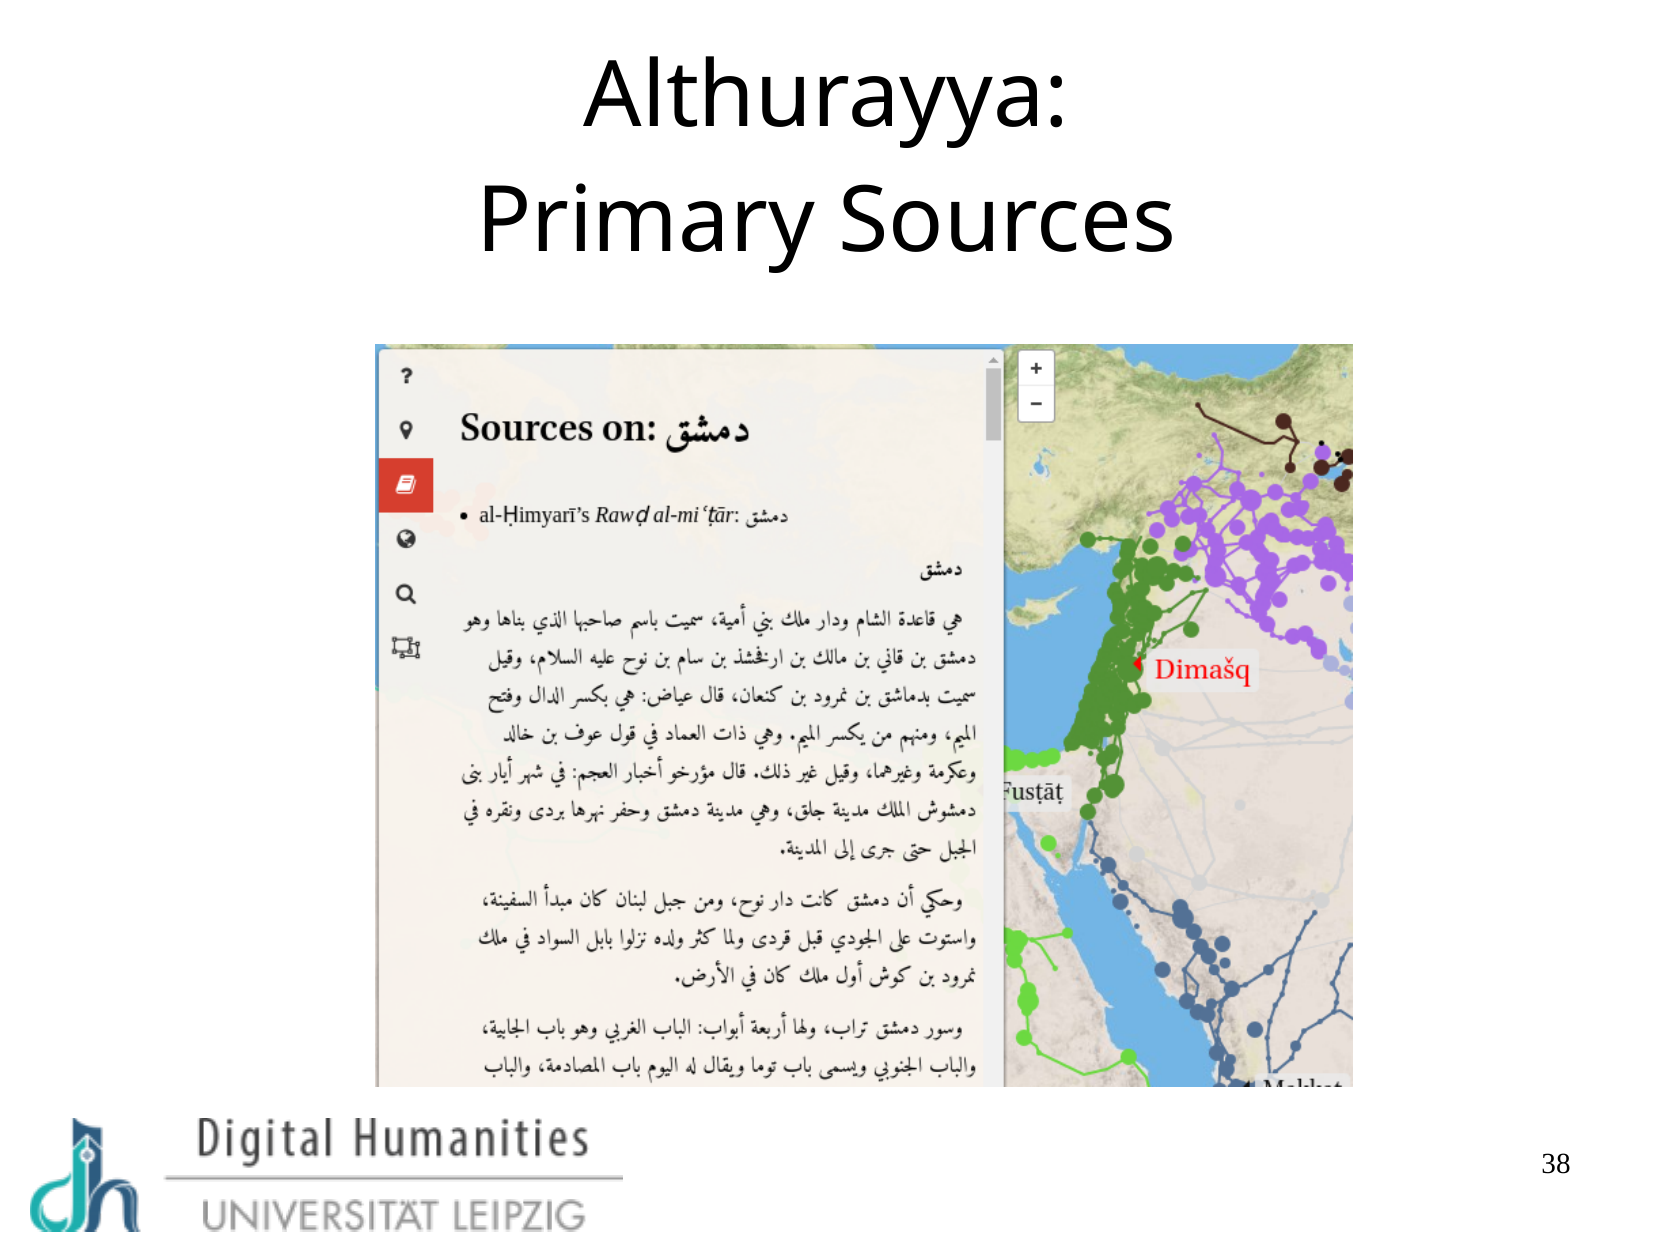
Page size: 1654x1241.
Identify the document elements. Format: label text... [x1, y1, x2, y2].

picture [30, 1118, 623, 1232]
title Althurayya: Primary Sources [82, 25, 1571, 281]
picture [375, 344, 1353, 1087]
